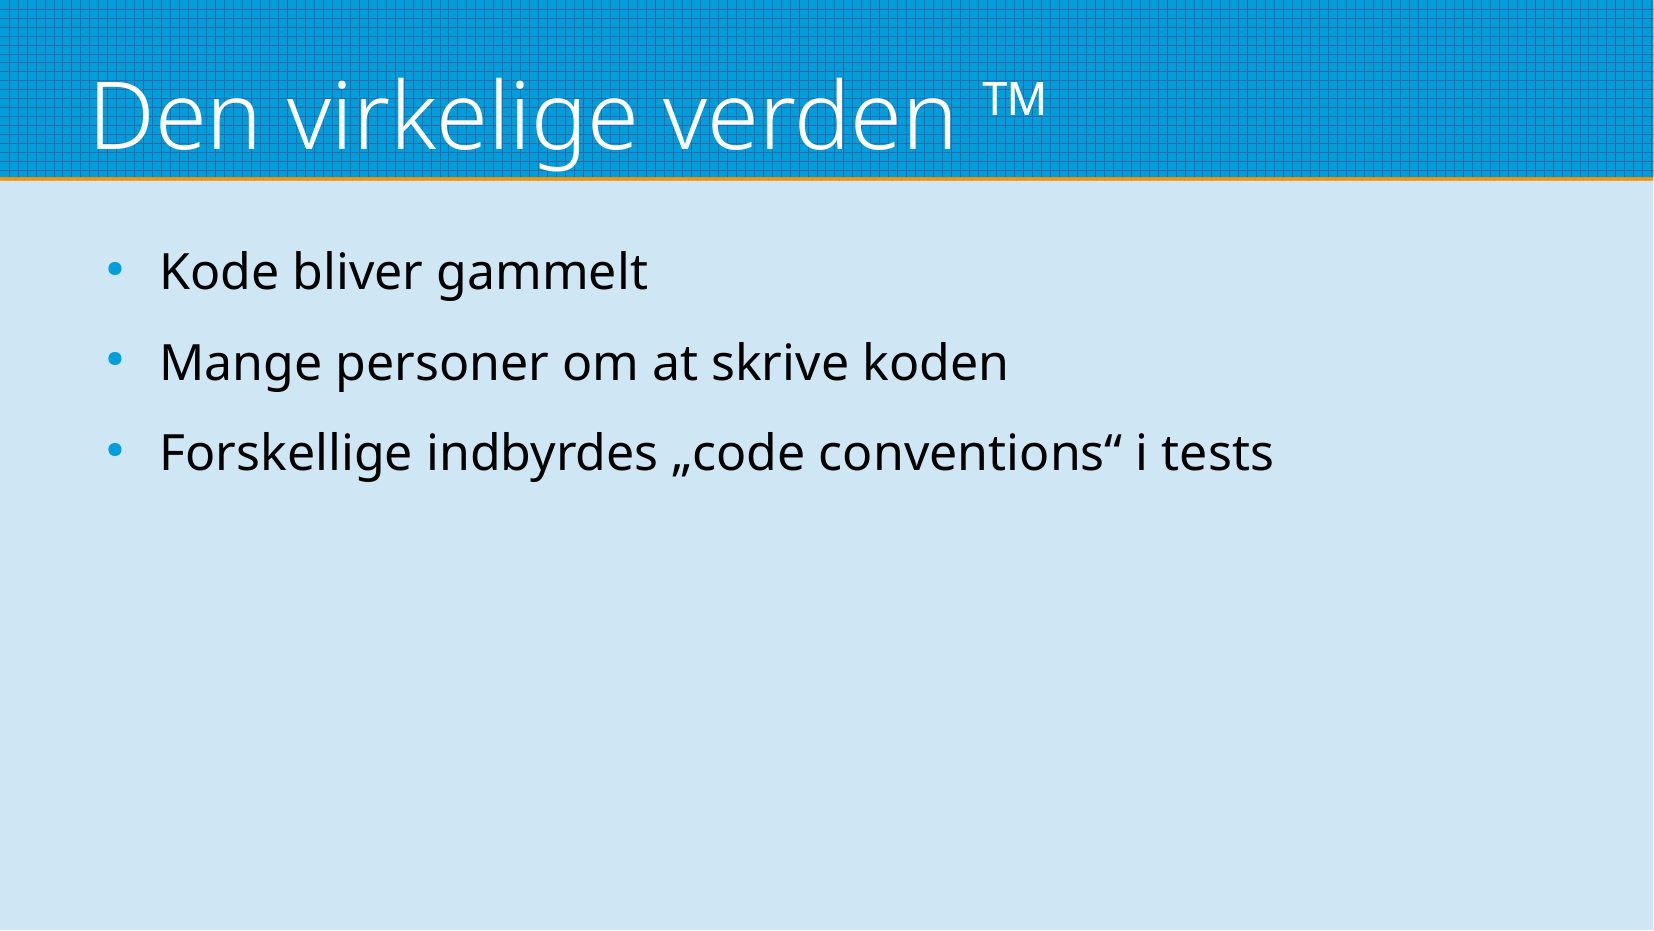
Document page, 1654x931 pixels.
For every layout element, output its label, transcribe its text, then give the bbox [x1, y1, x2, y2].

list Kode bliver gammelt Mange personer om at skrive koden Forskellige indbyrdes „code conventions“ i tests [88, 236, 1565, 813]
title Den virkelige verden ™ [88, 14, 1565, 178]
